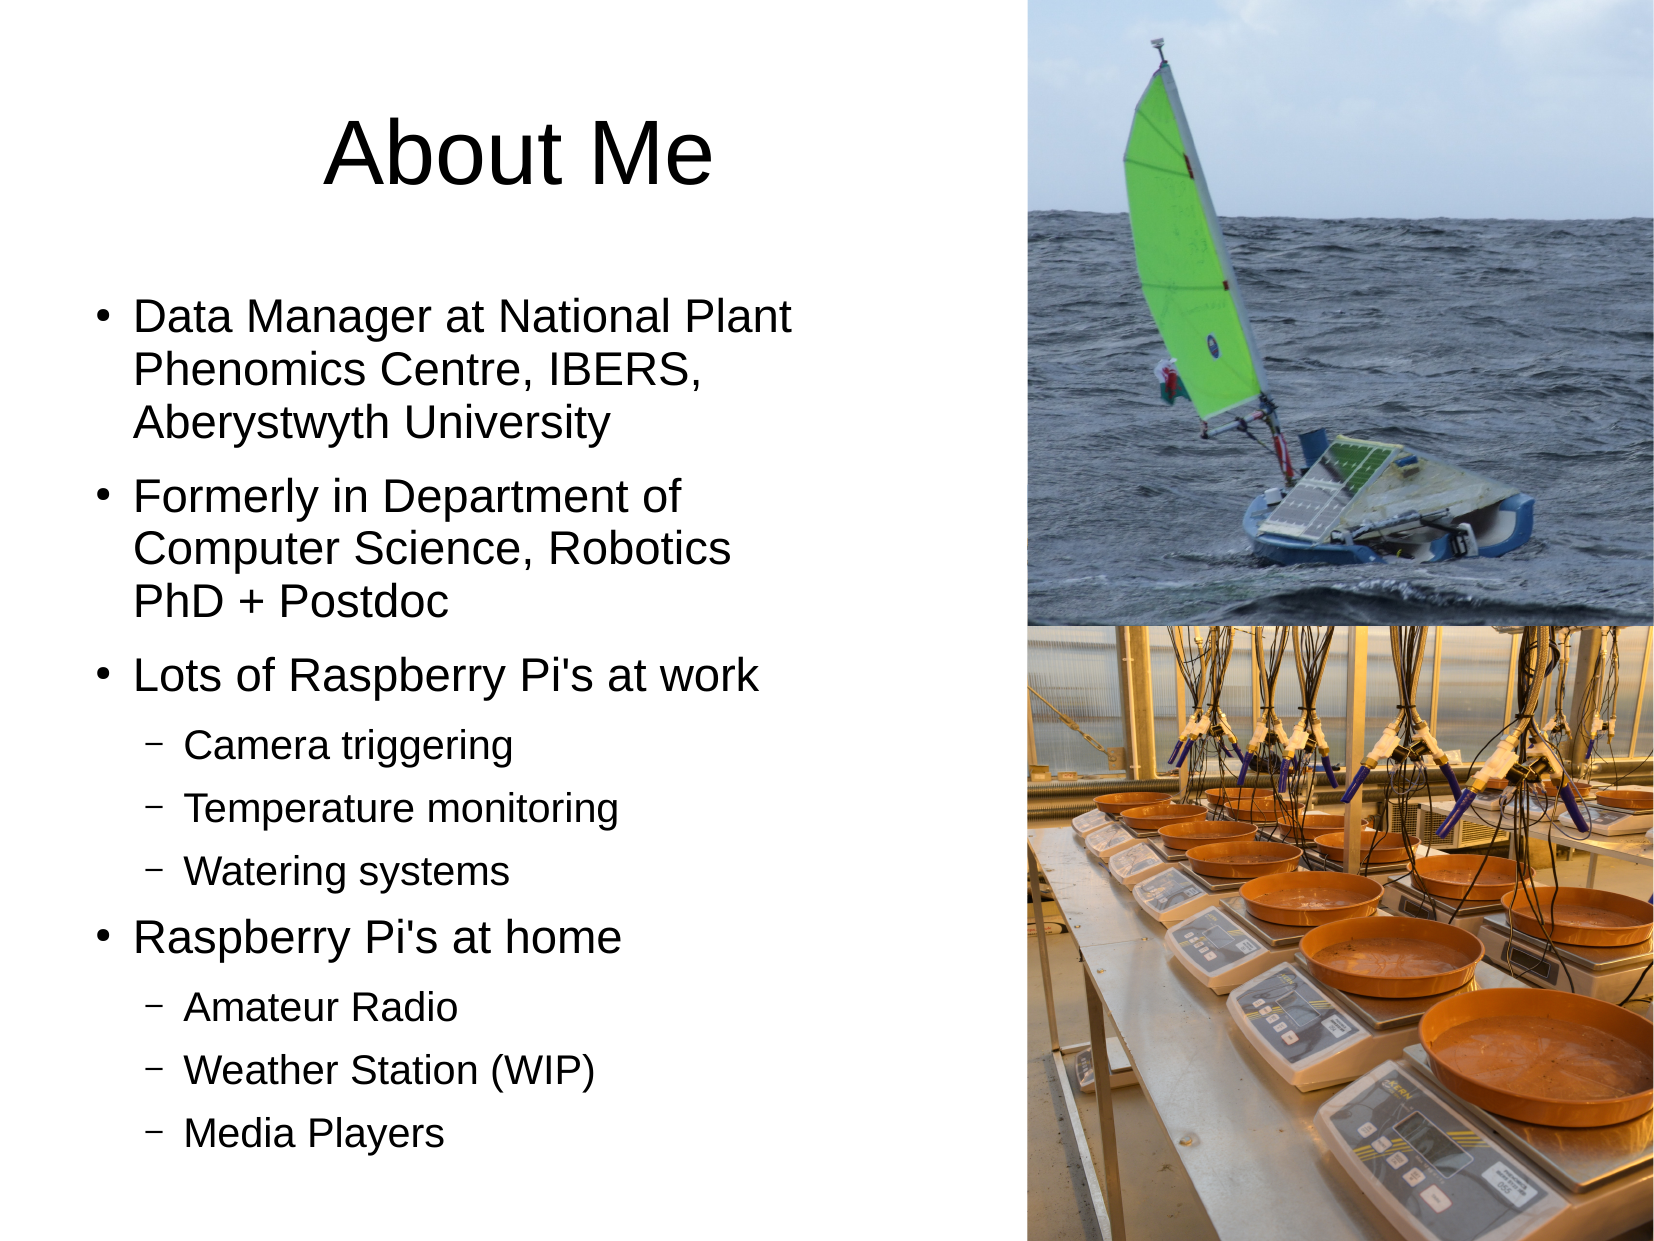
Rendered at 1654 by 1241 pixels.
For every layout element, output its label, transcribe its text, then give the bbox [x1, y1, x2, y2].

list Data Manager at National Plant Phenomics Centre, IBERS, Aberystwyth University Formerly in Department of Computer Science, Robotics PhD + Postdoc Lots of Raspberry Pi's at work Camera triggering Temperature monitoring Watering systems Raspberry Pi's at home Amateur Radio Weather Station (WIP) Media Players [82, 290, 809, 1170]
title About Me [82, 49, 957, 257]
picture [1027, 0, 1654, 1241]
